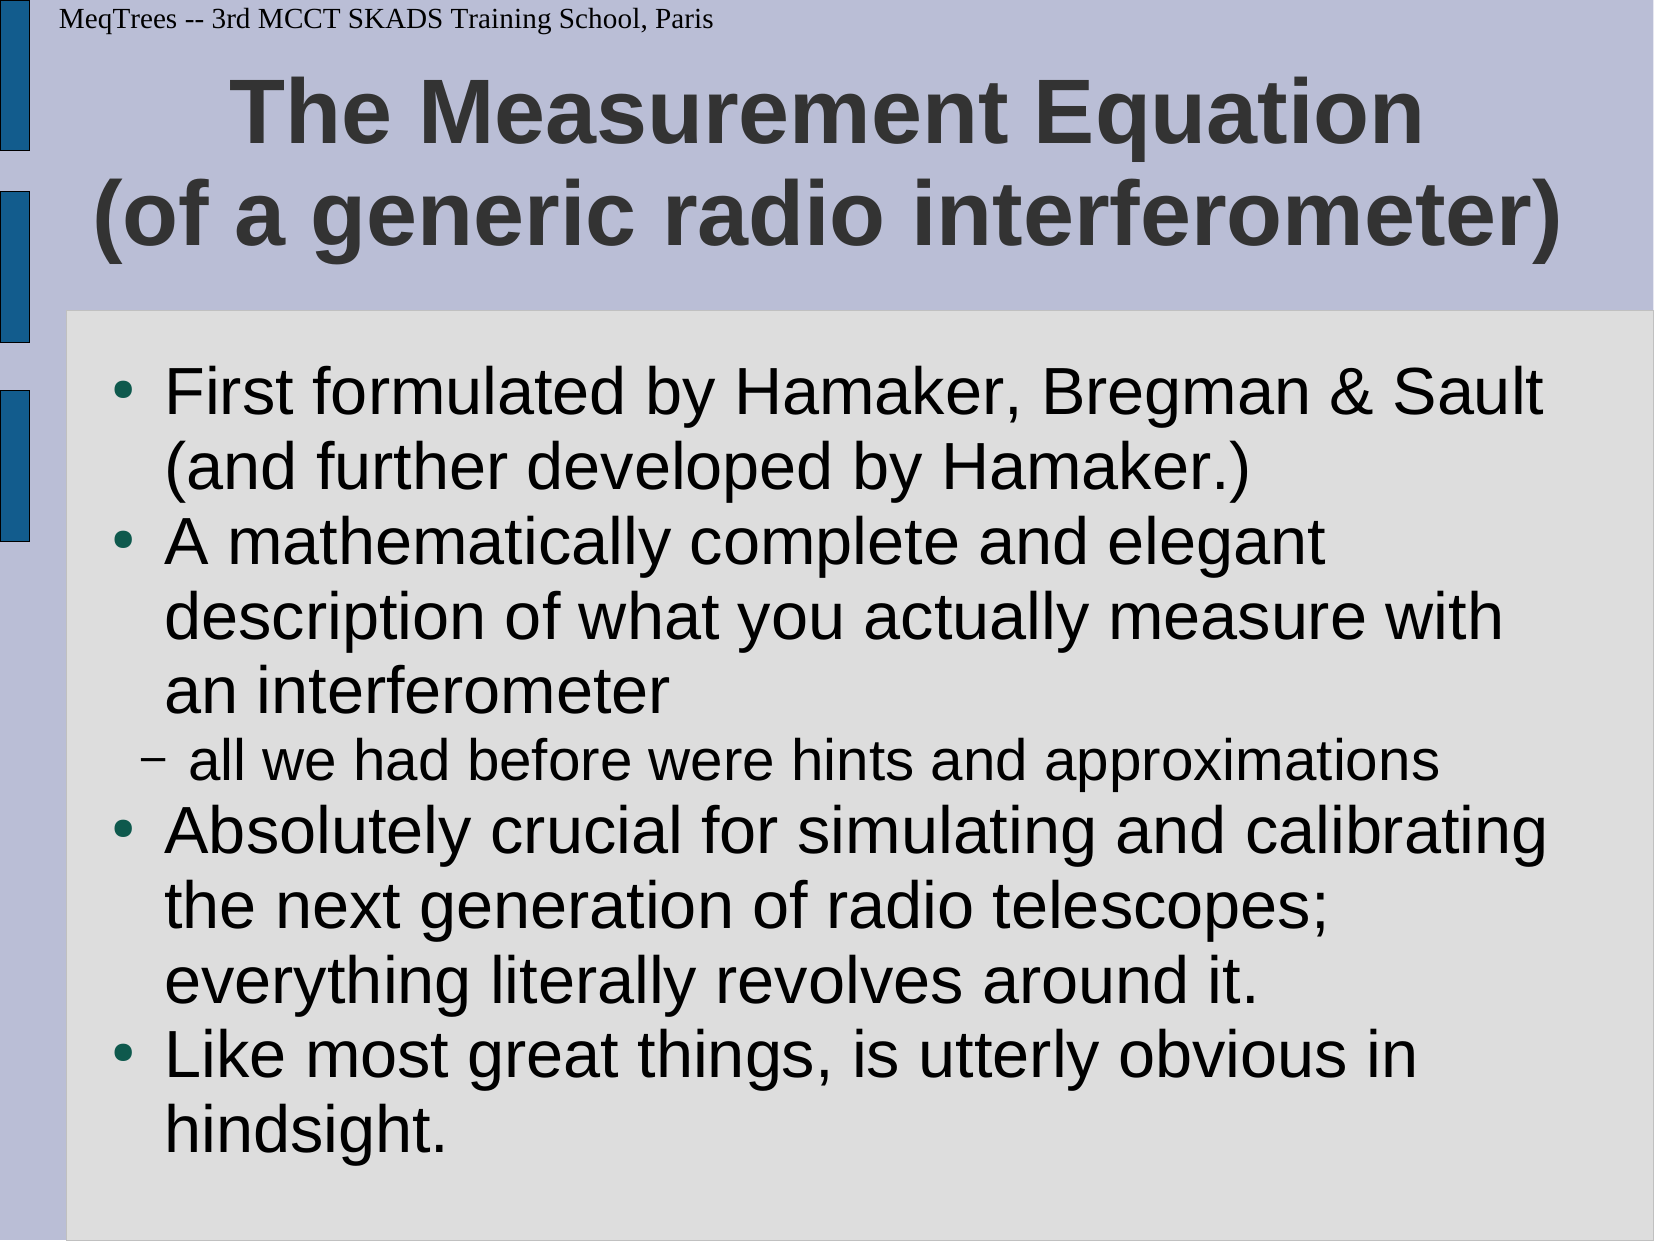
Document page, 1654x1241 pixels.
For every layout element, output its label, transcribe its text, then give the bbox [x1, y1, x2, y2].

title The Measurement Equation (of a generic radio interferometer) [92, 59, 1565, 267]
list First formulated by Hamaker, Bregman & Sault (and further developed by Hamaker.) A mathematically complete and elegant description of what you actually measure with an interferometer all we had before were hints and approximations Absolutely crucial for simulating and calibrating the next generation of radio telescopes; everything literally revolves around it. Like most great things, is utterly obvious in hindsight. [93, 354, 1595, 1241]
